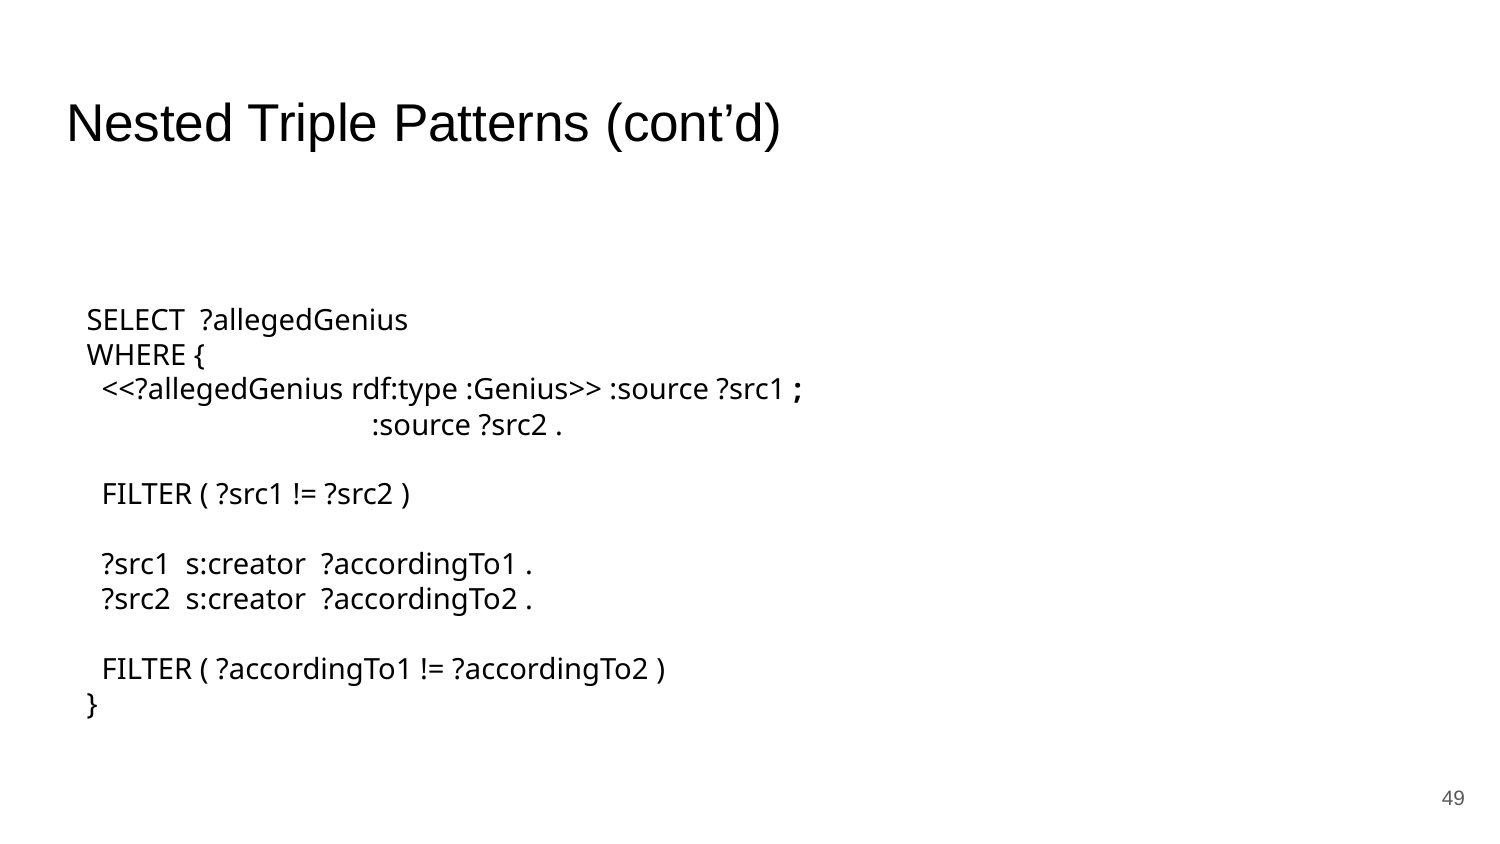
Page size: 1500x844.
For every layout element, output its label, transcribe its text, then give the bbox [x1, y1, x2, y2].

title Nested Triple Patterns (cont’d) [51, 72, 1449, 167]
slide_number <number> [1389, 764, 1480, 830]
text_box SELECT ?allegedGenius WHERE { <<?allegedGenius rdf:type :Genius>> :source ?src1 ; :source ?src2 . FILTER ( ?src1 != ?src2 ) ?src1 s:creator ?accordingTo1 . ?src2 s:creator ?accordingTo2 . FILTER ( ?accordingTo1 != ?accordingTo2 ) } [71, 285, 918, 771]
